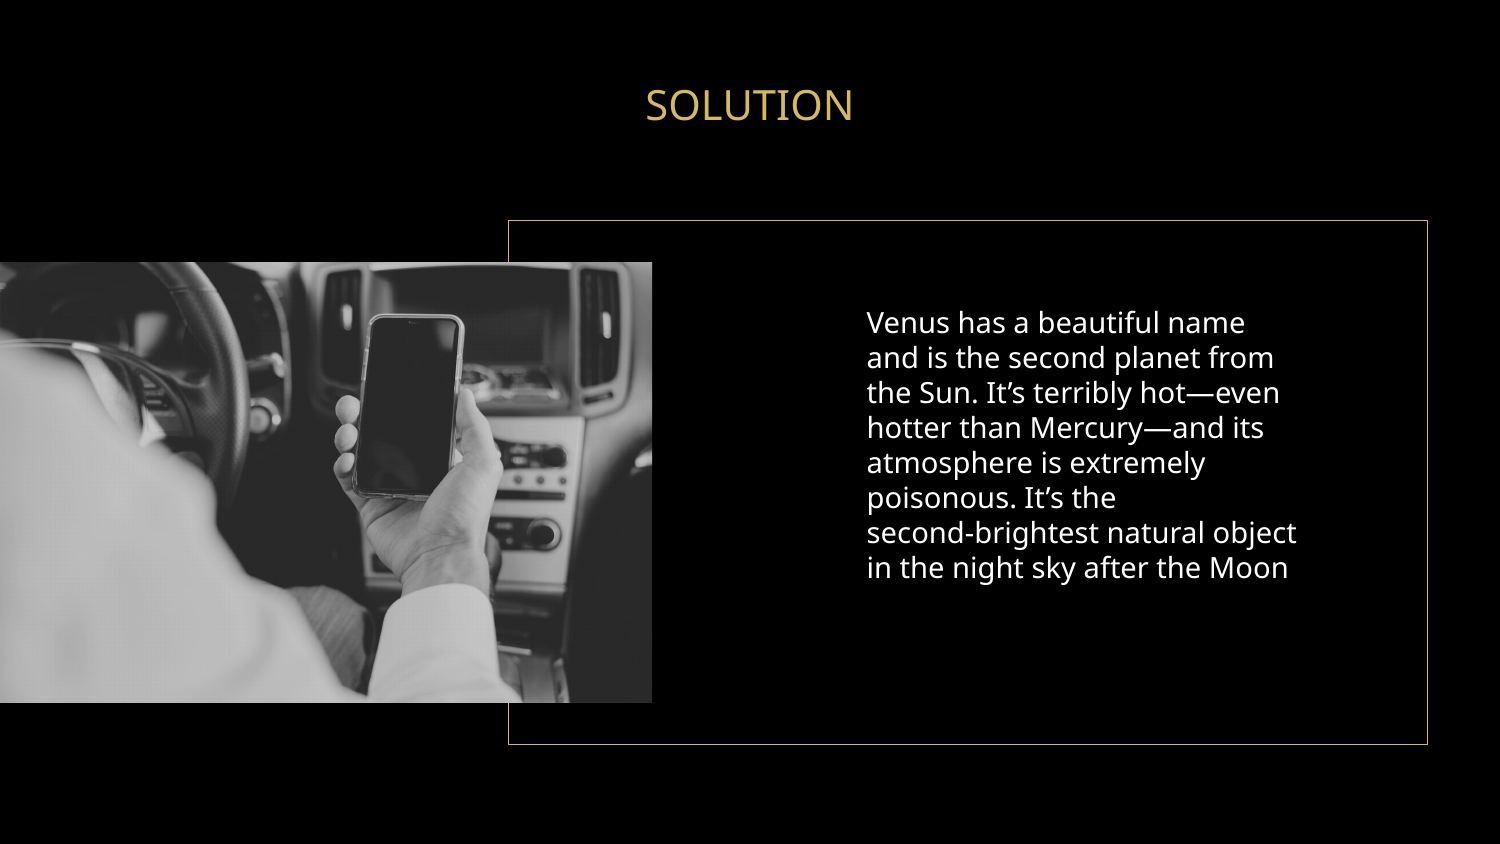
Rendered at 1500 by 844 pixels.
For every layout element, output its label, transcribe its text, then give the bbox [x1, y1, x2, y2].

text_box [0, 262, 653, 703]
title SOLUTION [519, 60, 981, 144]
subtitle Venus has a beautiful name and is the second planet from the Sun. It’s terribly hot—even hotter than Mercury—and its atmosphere is extremely poisonous. It’s the second-brightest natural object in the night sky after the Moon [851, 289, 1313, 649]
